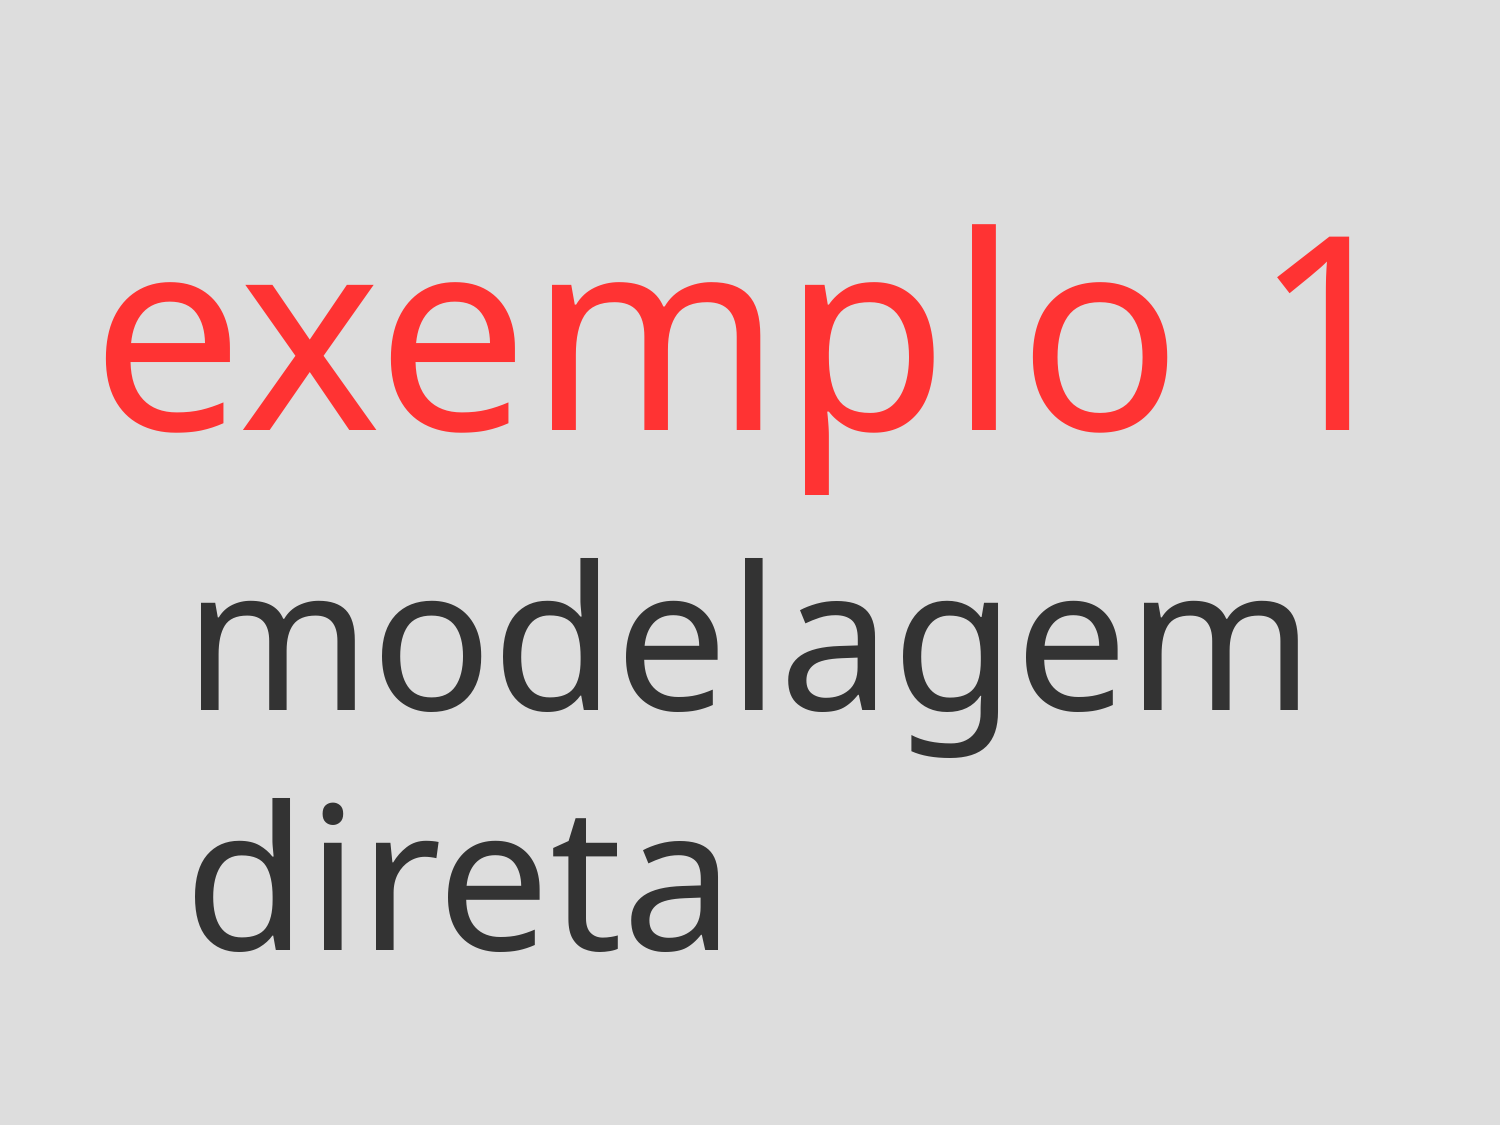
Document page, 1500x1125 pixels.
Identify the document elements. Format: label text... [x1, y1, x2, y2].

title exemplo 1 [75, 146, 1425, 405]
title modelagem direta [75, 493, 1425, 1008]
